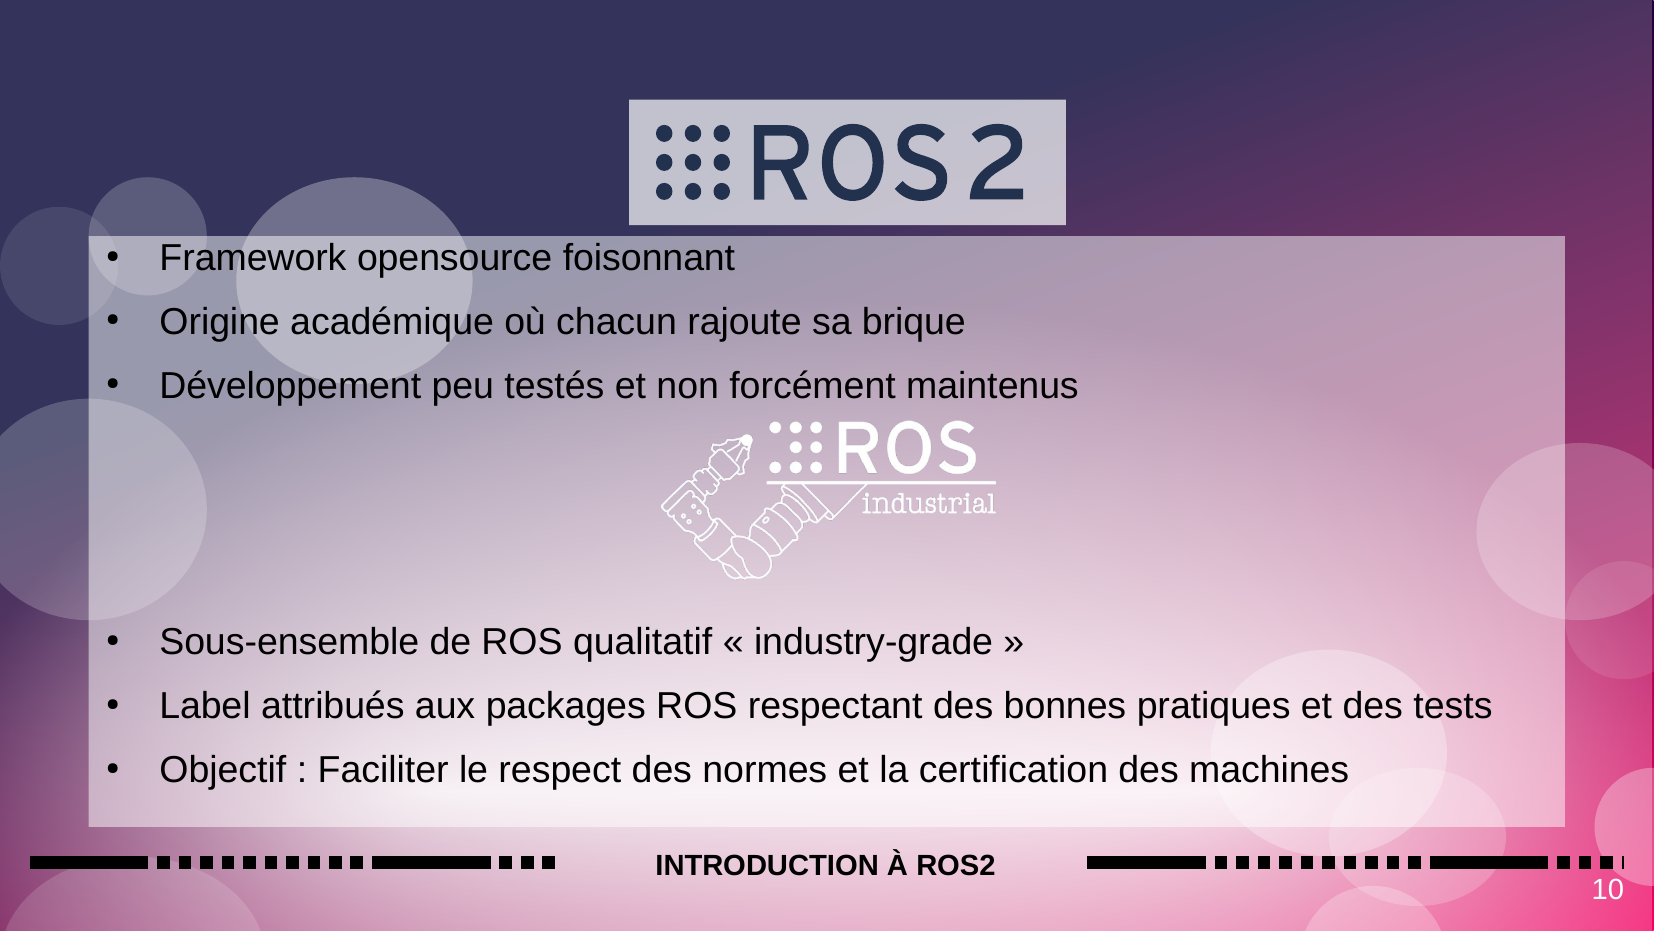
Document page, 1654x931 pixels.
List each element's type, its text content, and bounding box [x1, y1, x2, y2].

picture [629, 99, 1066, 226]
picture [661, 420, 996, 580]
list Framework opensource foisonnant Origine académique où chacun rajoute sa brique Développement peu testés et non forcément maintenus Sous-ensemble de ROS qualitatif « industry-grade » Label attribués aux packages ROS respectant des bonnes pratiques et des tests Objectif : Faciliter le respect des normes et la certification des machines [88, 236, 1565, 827]
